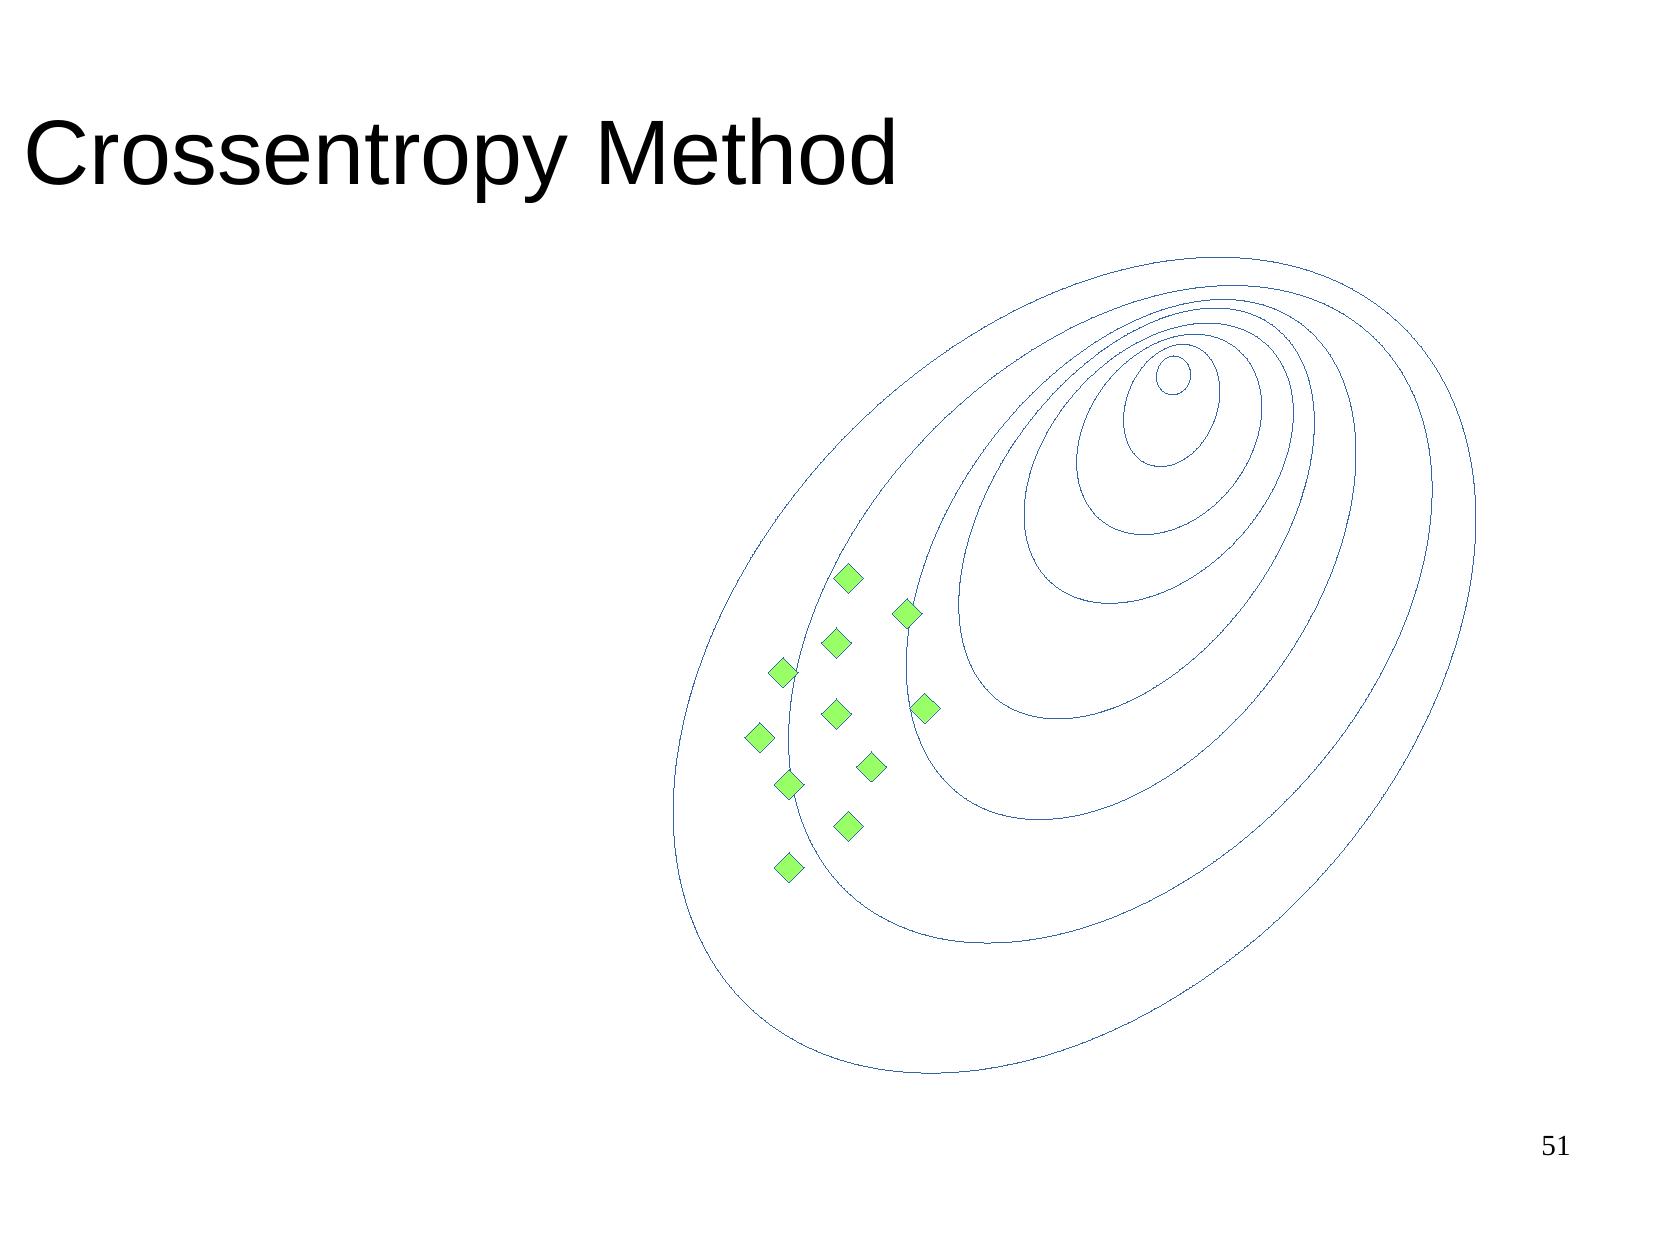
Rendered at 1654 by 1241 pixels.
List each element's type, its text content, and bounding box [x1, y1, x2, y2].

text_box [673, 257, 1476, 1074]
title Crossentropy Method [23, 49, 1512, 257]
